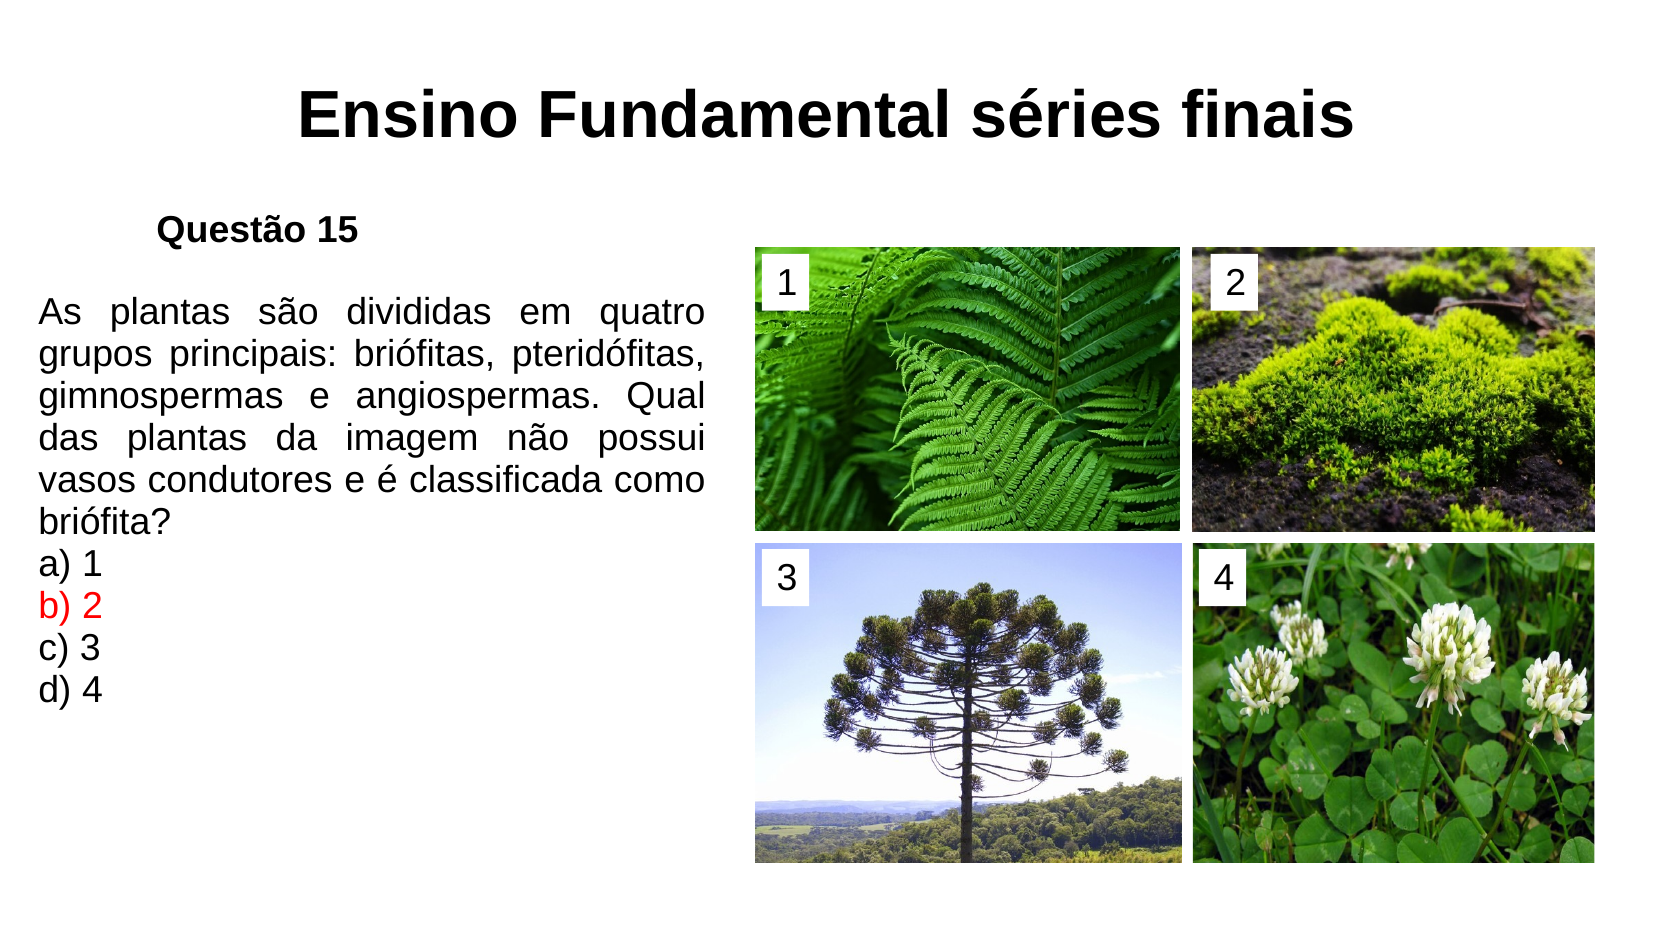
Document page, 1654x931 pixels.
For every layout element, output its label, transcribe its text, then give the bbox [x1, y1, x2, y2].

picture [755, 543, 1182, 863]
picture [755, 247, 1180, 531]
title Ensino Fundamental séries finais [82, 37, 1571, 193]
text_box As plantas são divididas em quatro grupos principais: briófitas, pteridófitas, gimnospermas e angiospermas. Qual das plantas da imagem não possui vasos condutores e é classificada como briófita? a) 1 b) 2 c) 3 d) 4 [23, 283, 721, 719]
text_box 2 [1210, 253, 1258, 311]
text_box 3 [761, 549, 810, 607]
text_box Questão 15 [141, 200, 839, 258]
text_box 1 [761, 253, 810, 311]
text_box 4 [1198, 549, 1247, 607]
picture [1192, 247, 1595, 532]
picture [1192, 543, 1595, 863]
